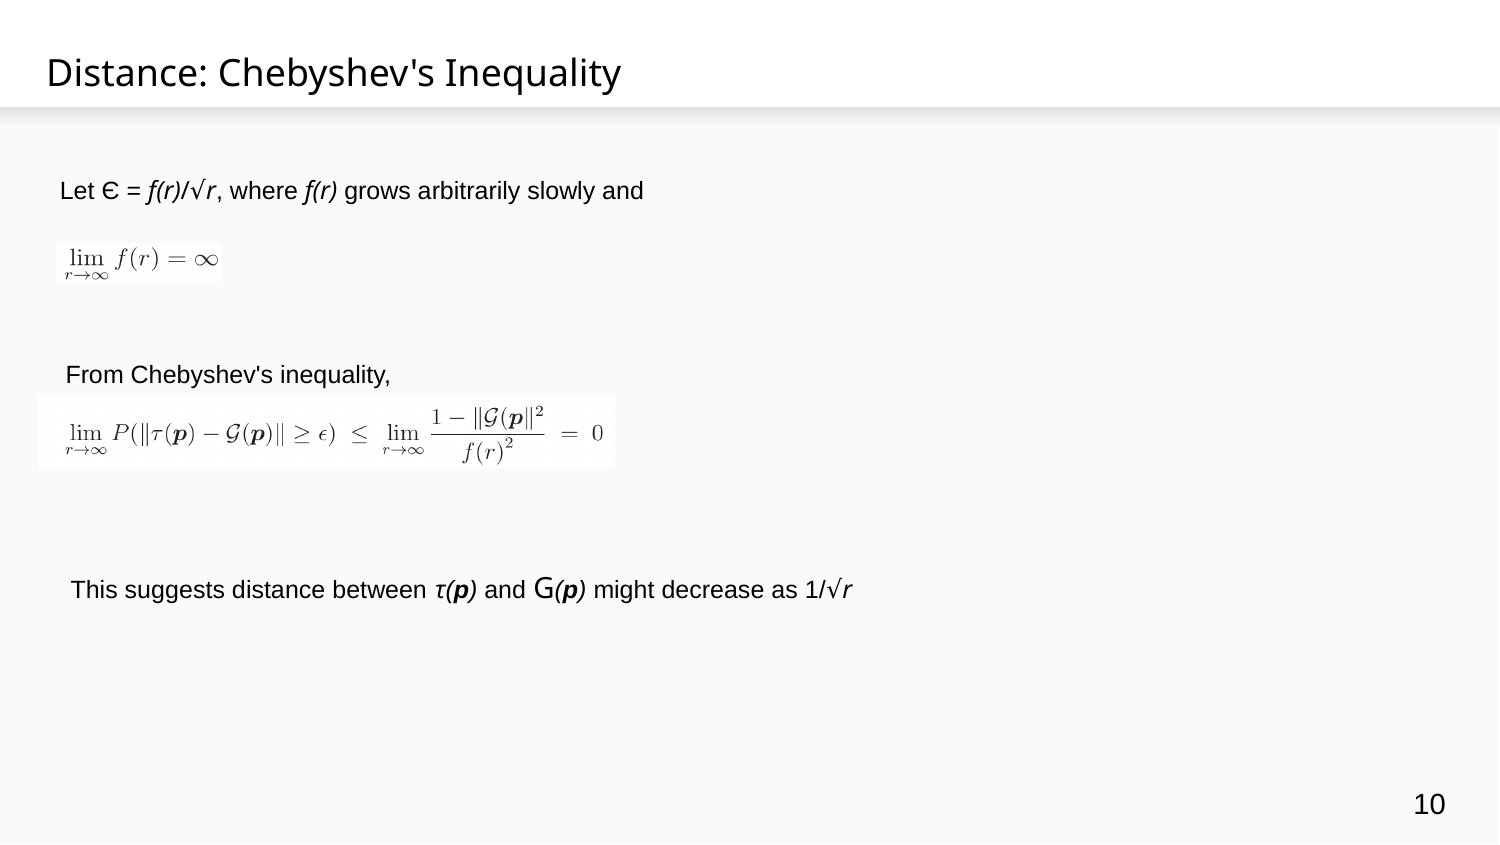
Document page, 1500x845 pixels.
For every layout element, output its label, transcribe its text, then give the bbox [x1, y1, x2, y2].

title Distance: Chebyshev's Inequality [31, 21, 1480, 121]
text_box Let Є = f(r)/√r, where f(r) grows arbitrarily slowly and [45, 165, 796, 211]
text_box This suggests distance between τ(p) and G(p) might decrease as 1/√r [55, 560, 971, 614]
picture [38, 394, 615, 469]
text_box From Chebyshev's inequality, [50, 353, 407, 394]
picture [56, 243, 222, 281]
